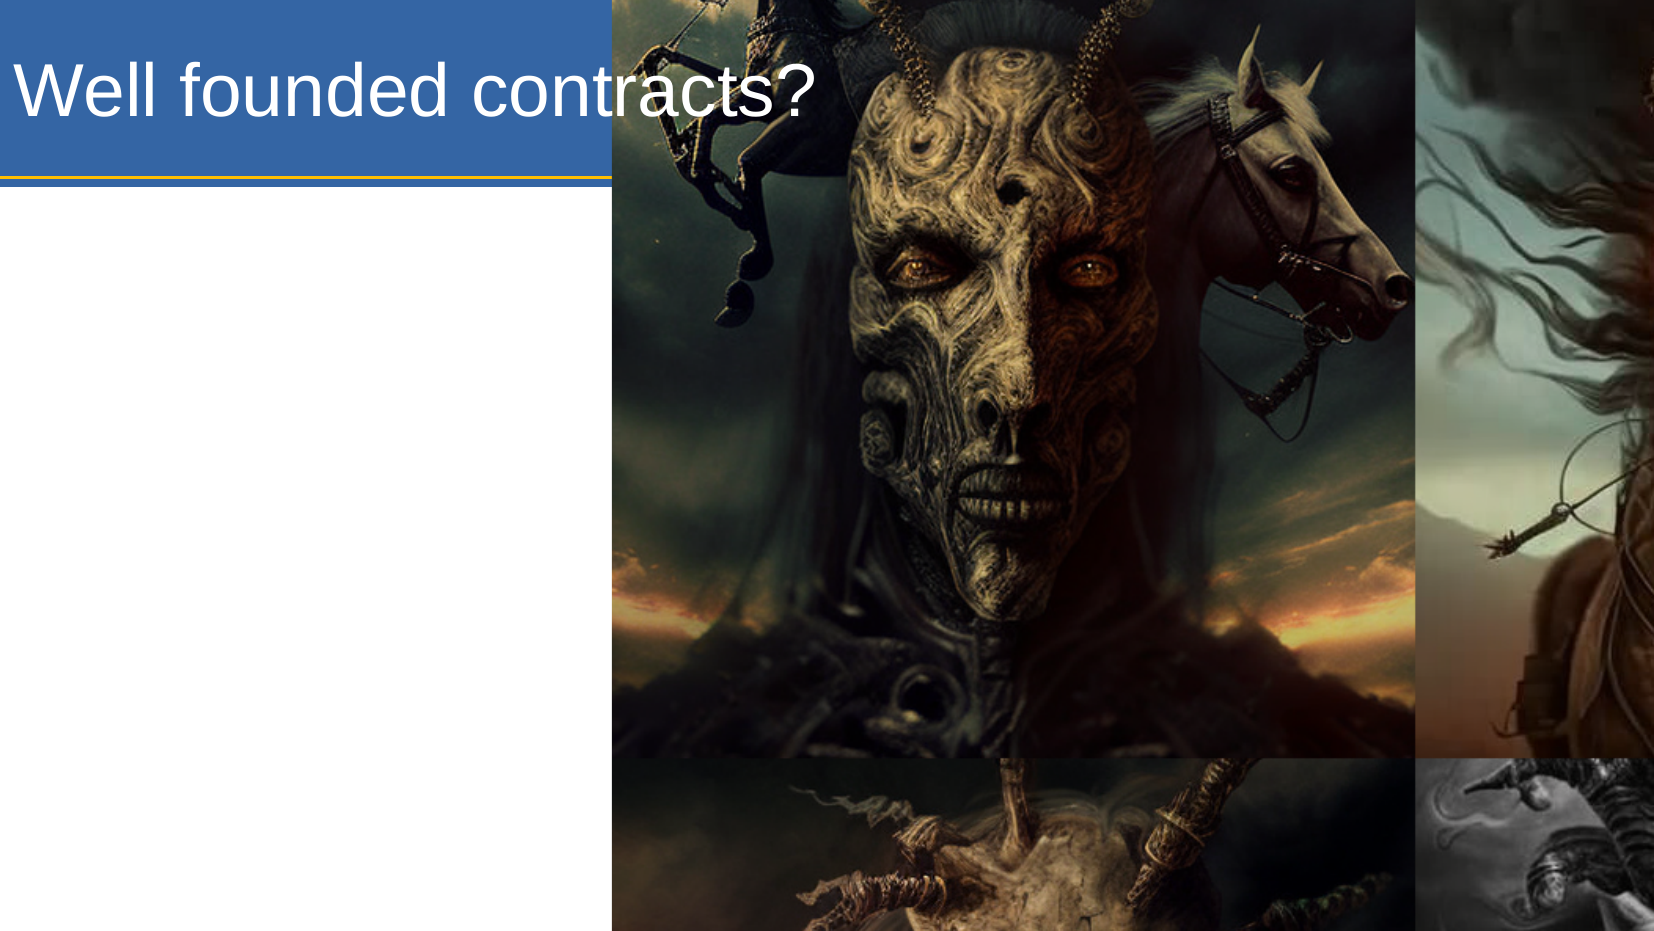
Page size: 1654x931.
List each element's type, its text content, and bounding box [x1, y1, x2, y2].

picture [611, 0, 1654, 931]
title Well founded contracts? [13, 16, 1166, 165]
